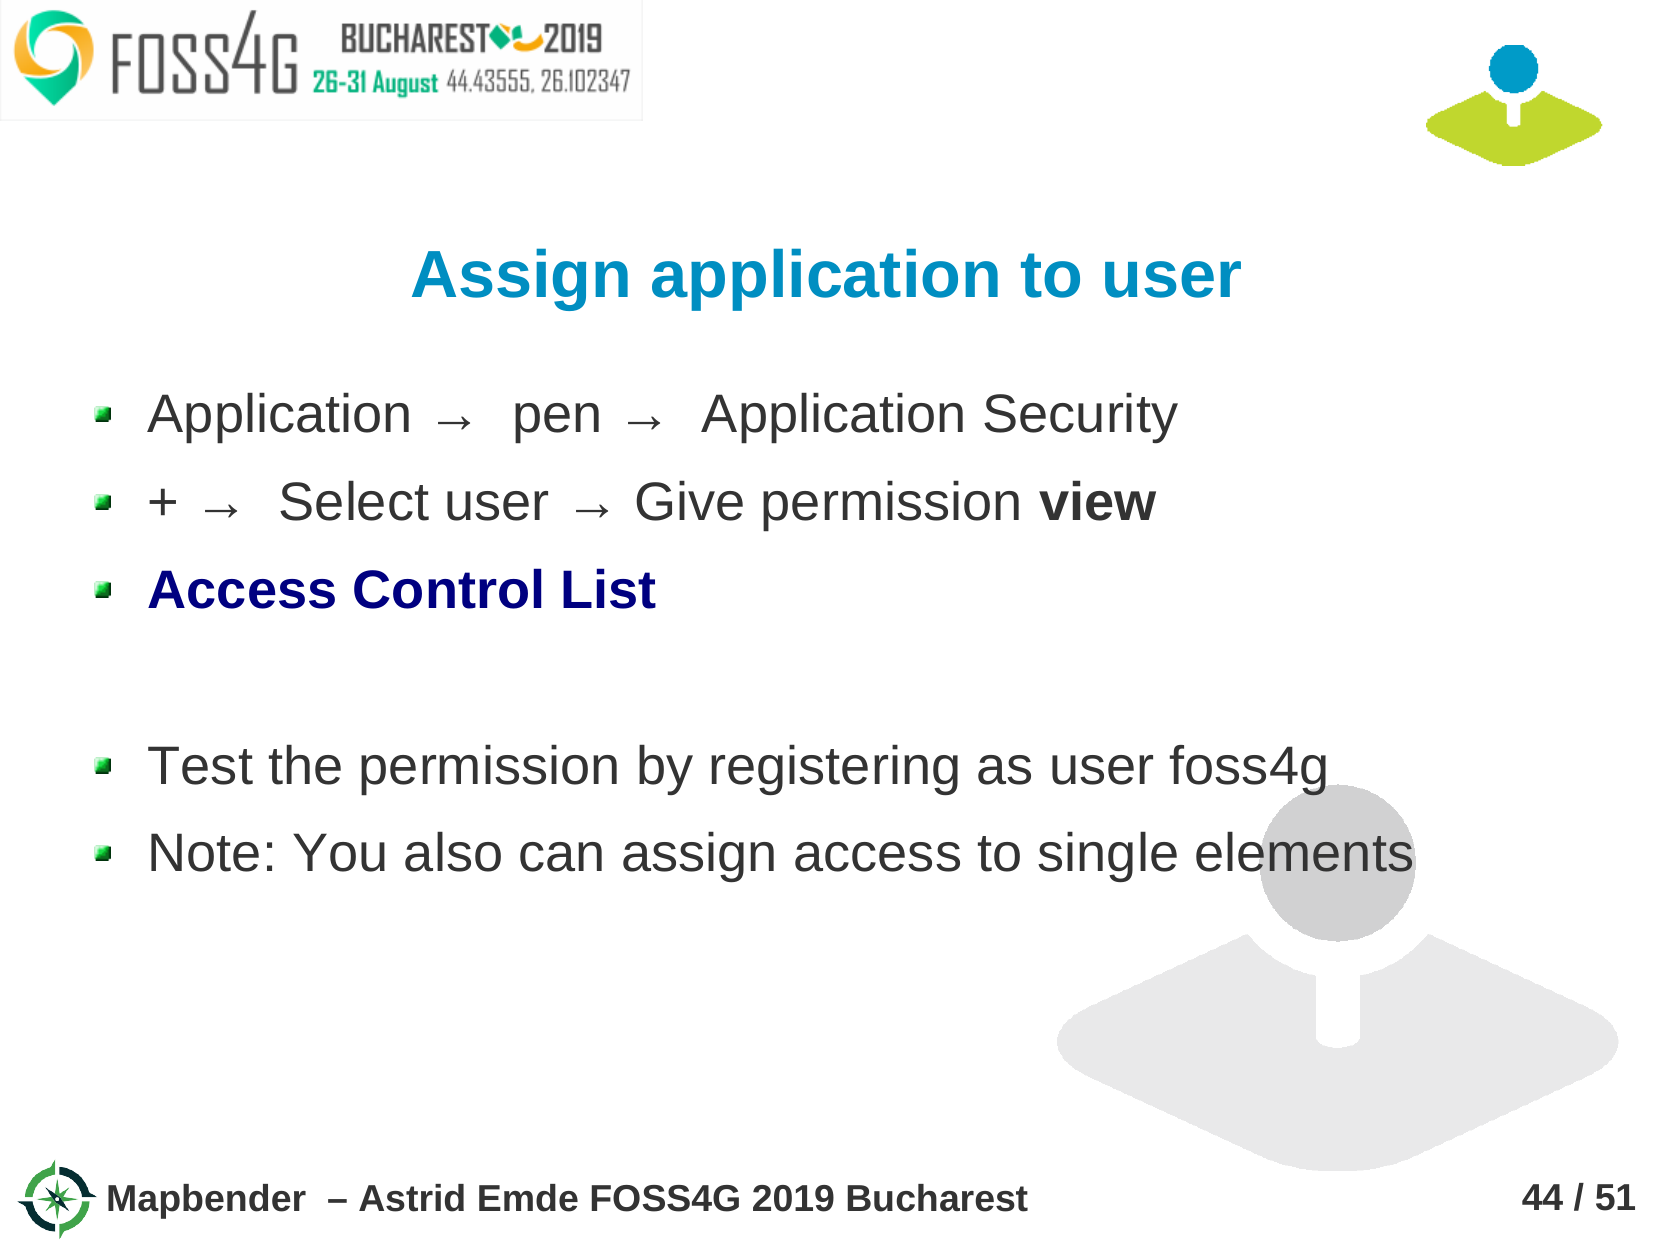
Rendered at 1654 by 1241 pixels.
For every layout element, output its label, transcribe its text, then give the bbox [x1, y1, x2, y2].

picture [1426, 45, 1604, 166]
list Application → pen → Application Security + → Select user → Give permission view Access Control List Test the permission by registering as user foss4g Note: You also can assign access to single elements [76, 383, 1565, 1188]
title Assign application to user [82, 208, 1571, 342]
picture [0, 0, 643, 121]
picture [16, 1158, 98, 1240]
